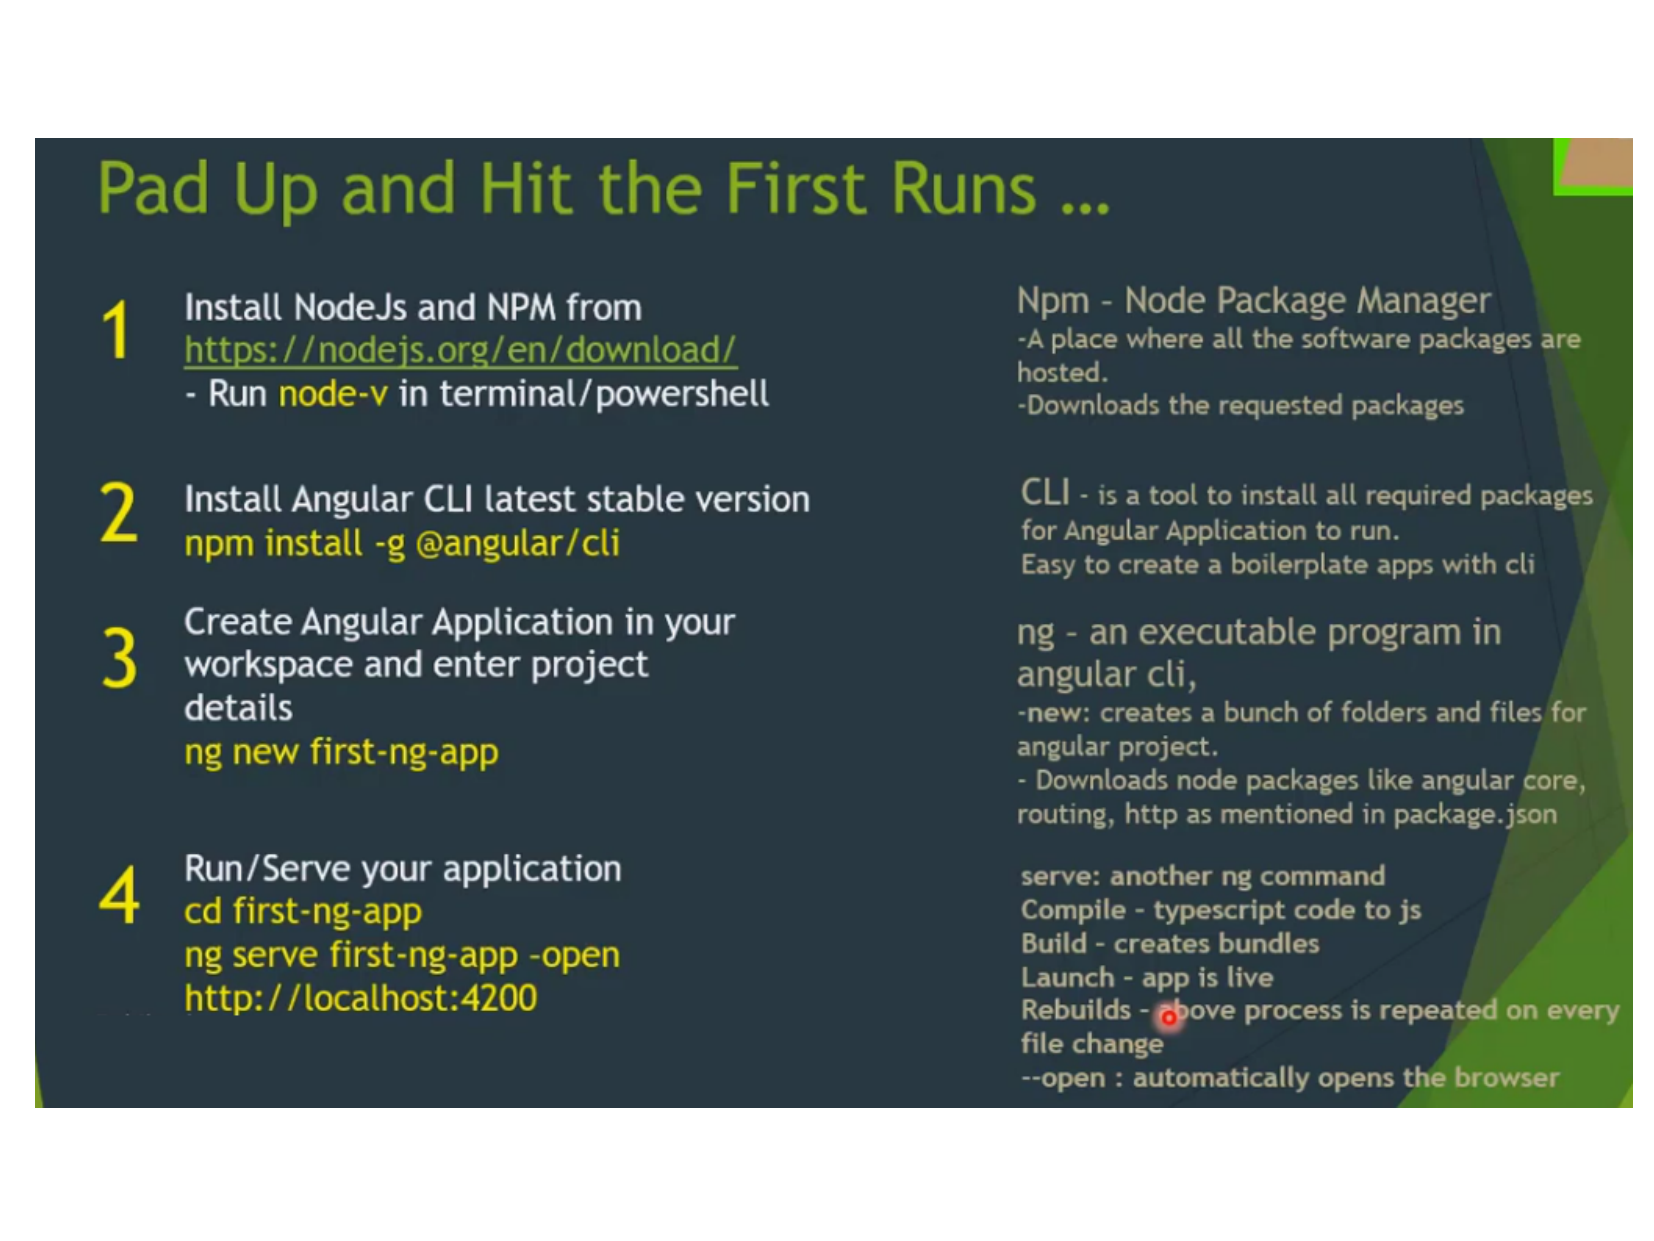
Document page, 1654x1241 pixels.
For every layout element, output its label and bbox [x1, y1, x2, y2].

picture [35, 138, 1633, 1108]
